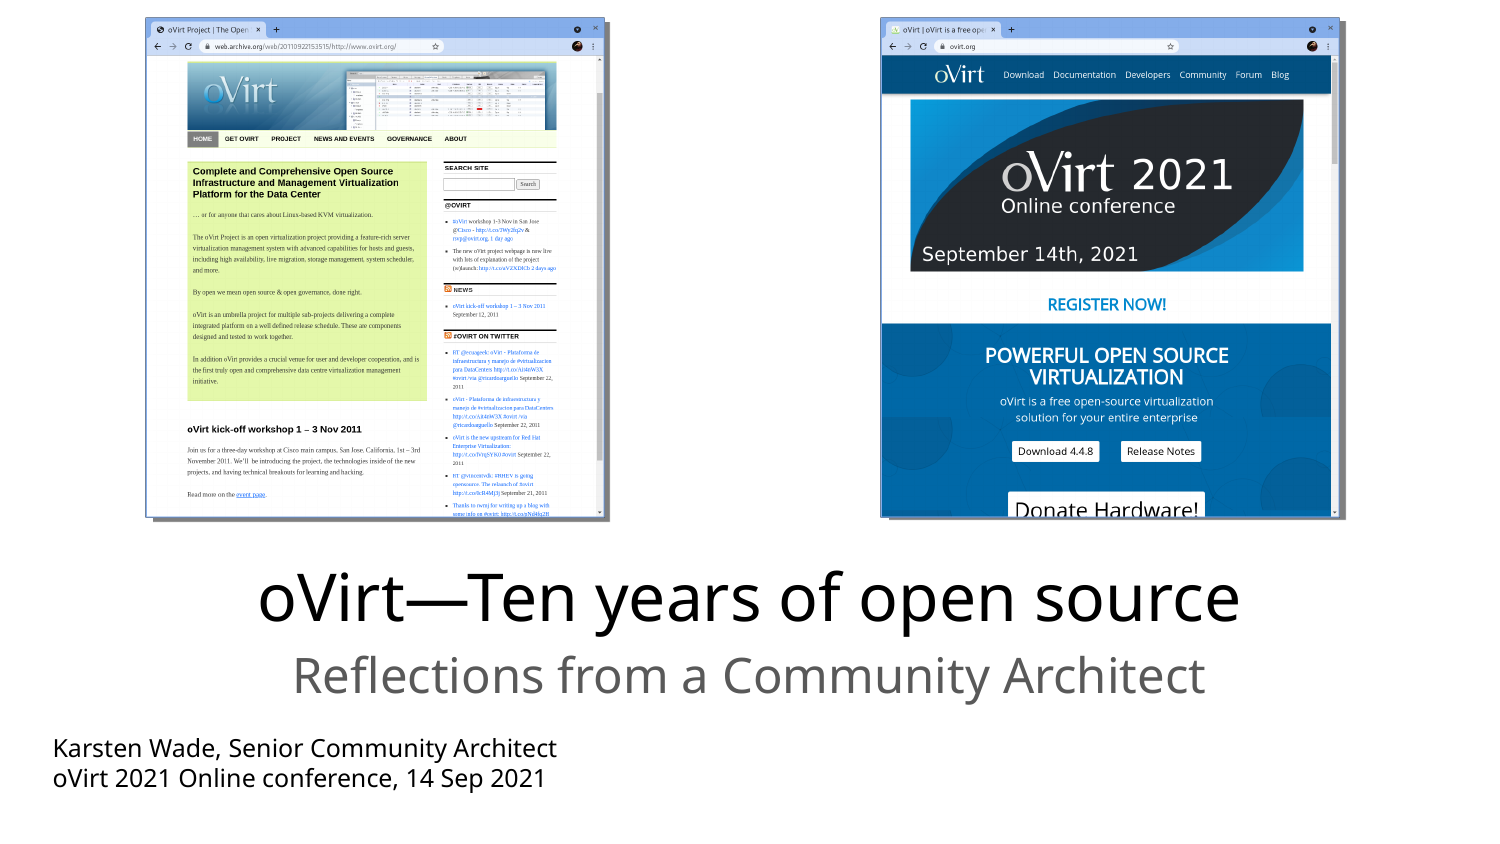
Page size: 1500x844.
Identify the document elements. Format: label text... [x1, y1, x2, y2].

picture [880, 17, 1340, 518]
text_box oVirt—Ten years of open source [37, 539, 1463, 650]
text_box Reflections from a Community Architect [37, 650, 1463, 698]
picture [145, 17, 605, 518]
text_box Karsten Wade, Senior Community Architect oVirt 2021 Online conference, 14 Sep 2021 [37, 717, 1463, 808]
